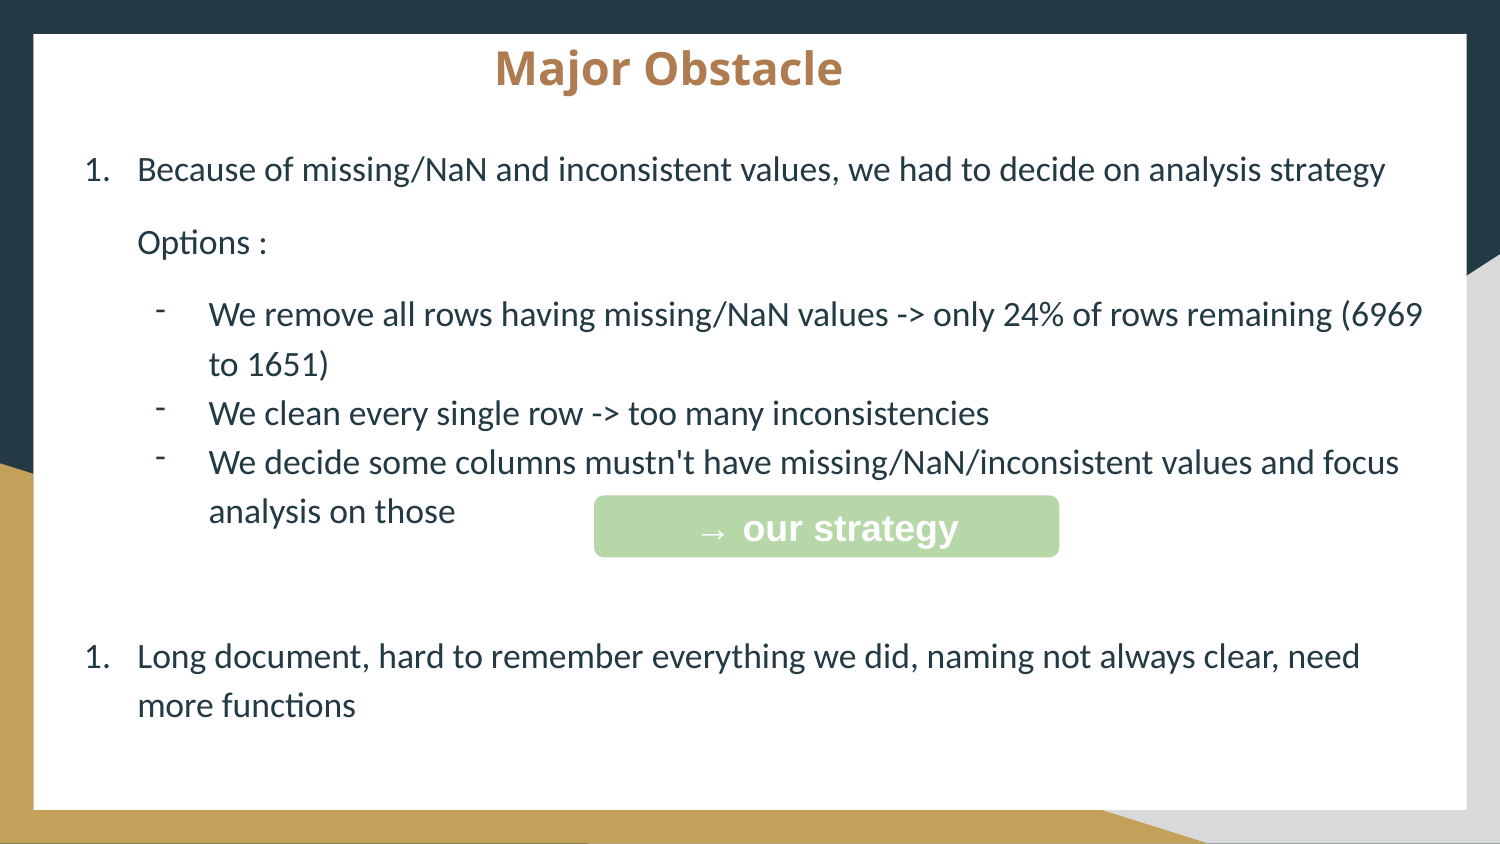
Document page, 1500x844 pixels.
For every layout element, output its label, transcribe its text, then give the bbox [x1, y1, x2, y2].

text_box → our strategy [594, 495, 1060, 558]
list Because of missing/NaN and inconsistent values, we had to decide on analysis strategy Options : We remove all rows having missing/NaN values -> only 24% of rows remaining (6969 to 1651) We clean every single row -> too many inconsistencies We decide some columns mustn't have missing/NaN/inconsistent values and focus analysis on those Long document, hard to remember everything we did, naming not always clear, need more functions [51, 124, 1449, 750]
title Major Obstacle [420, 23, 918, 118]
